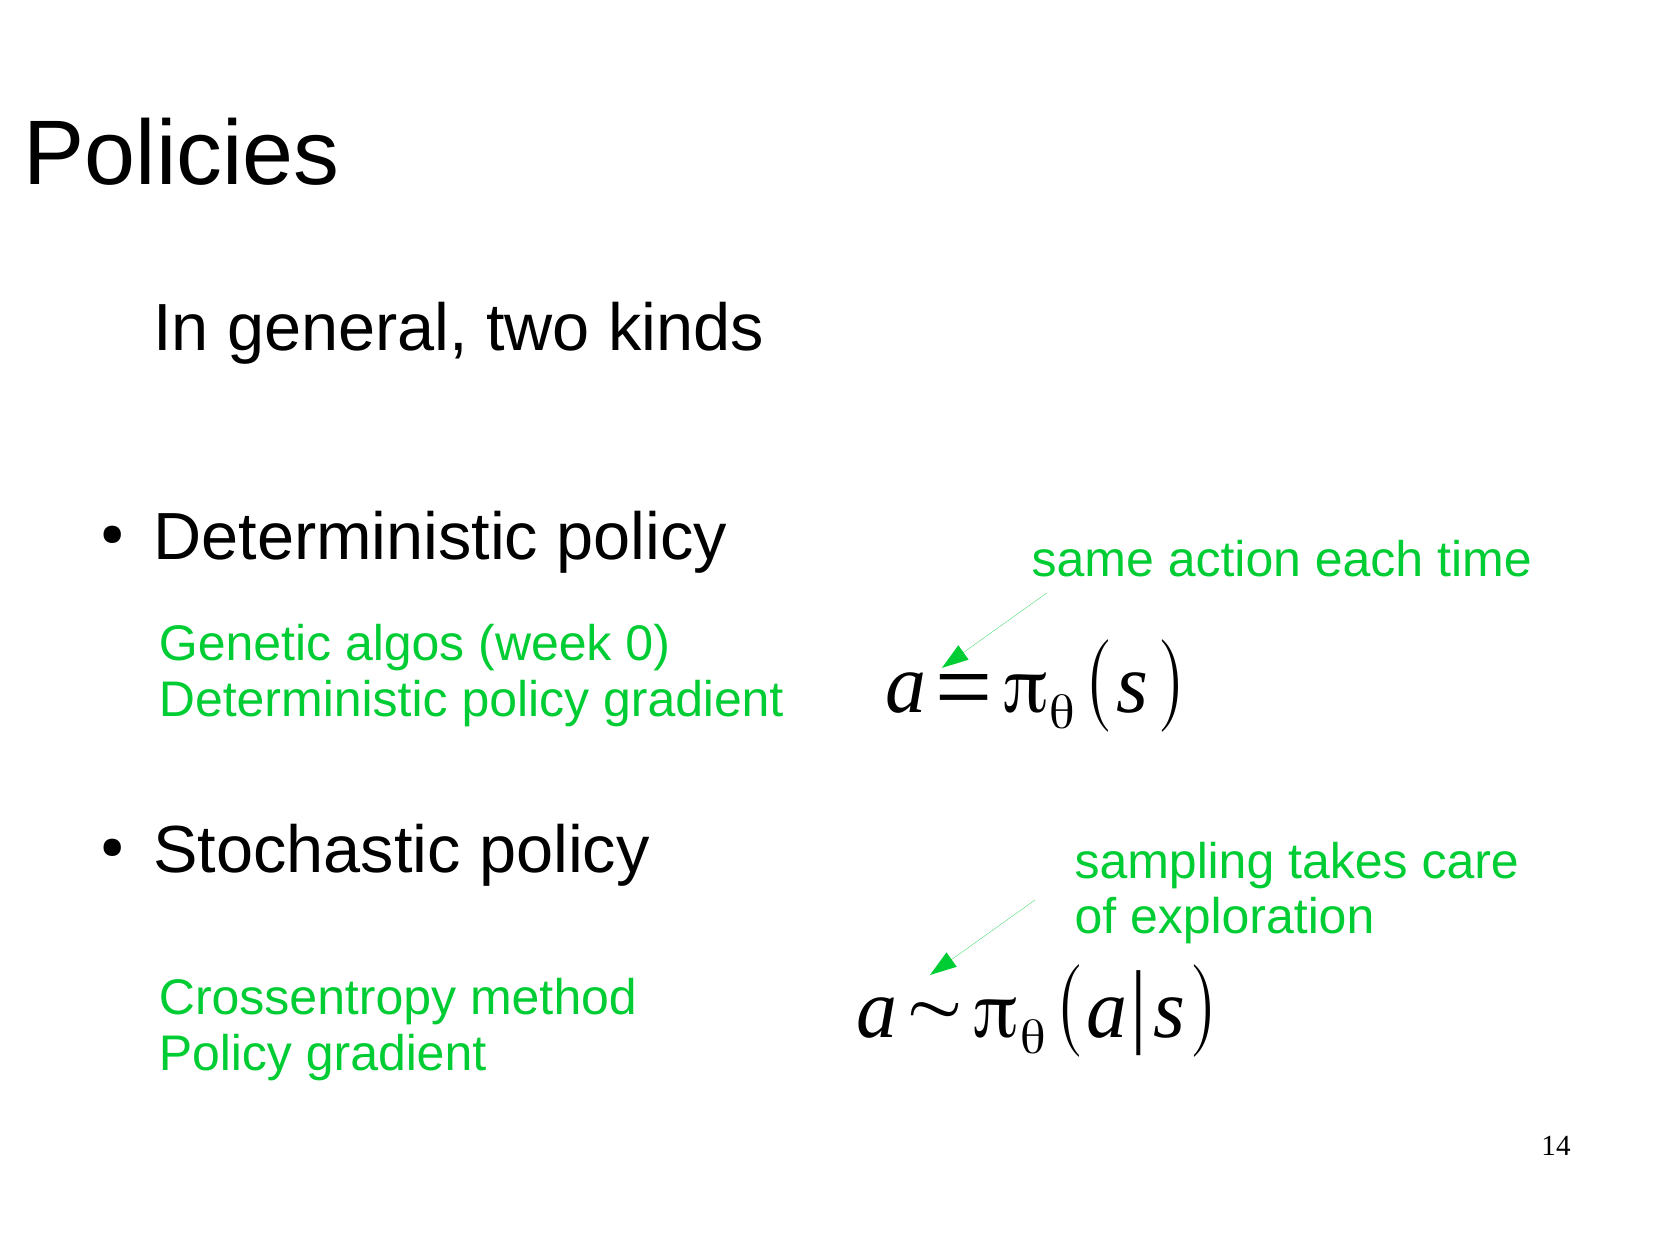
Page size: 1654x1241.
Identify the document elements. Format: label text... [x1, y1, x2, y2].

text_box Crossentropy method Policy gradient [144, 961, 856, 1090]
title Policies [23, 49, 1512, 257]
text_box same action each time [988, 524, 1547, 596]
text_box Genetic algos (week 0) Deterministic policy gradient [144, 607, 856, 792]
list In general, two kinds Deterministic policy Stochastic policy [82, 290, 1571, 1010]
chart [835, 958, 1238, 1060]
chart [865, 633, 1202, 736]
text_box sampling takes care of exploration [1059, 825, 1548, 953]
